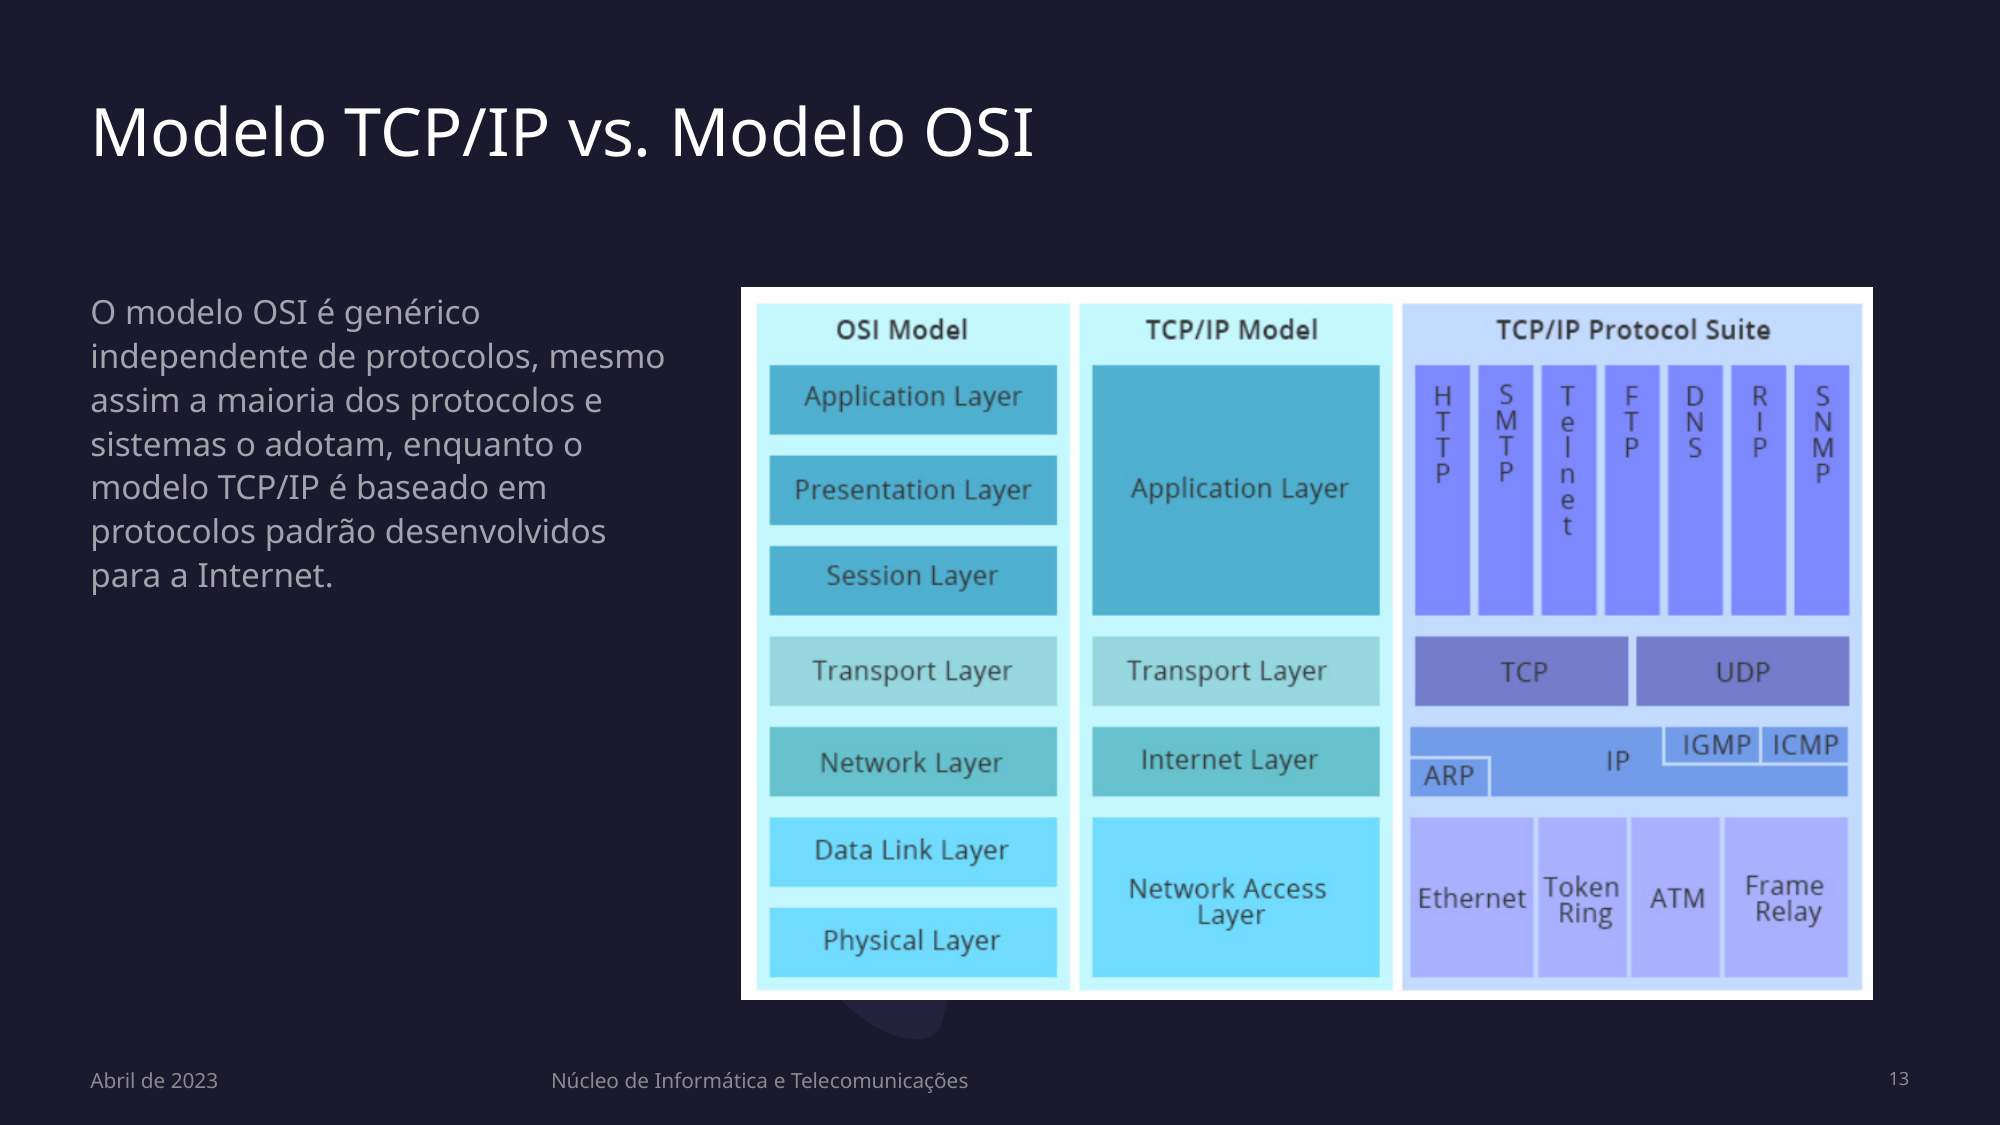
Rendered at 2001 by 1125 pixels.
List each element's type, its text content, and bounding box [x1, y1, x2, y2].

slide_number Abril de 2023 [90, 1067, 522, 1093]
picture [741, 287, 1873, 1000]
footer Núcleo de Informática e Telecomunicações [551, 1067, 1598, 1093]
list O modelo OSI é genérico independente de protocolos, mesmo assim a maioria dos protocolos e sistemas o adotam, enquanto o modelo TCP/IP é baseado em protocolos padrão desenvolvidos para a Internet. [90, 287, 676, 1000]
title Modelo TCP/IP vs. Modelo OSI [90, 90, 1910, 252]
slide_number <número> [1632, 1067, 1910, 1093]
